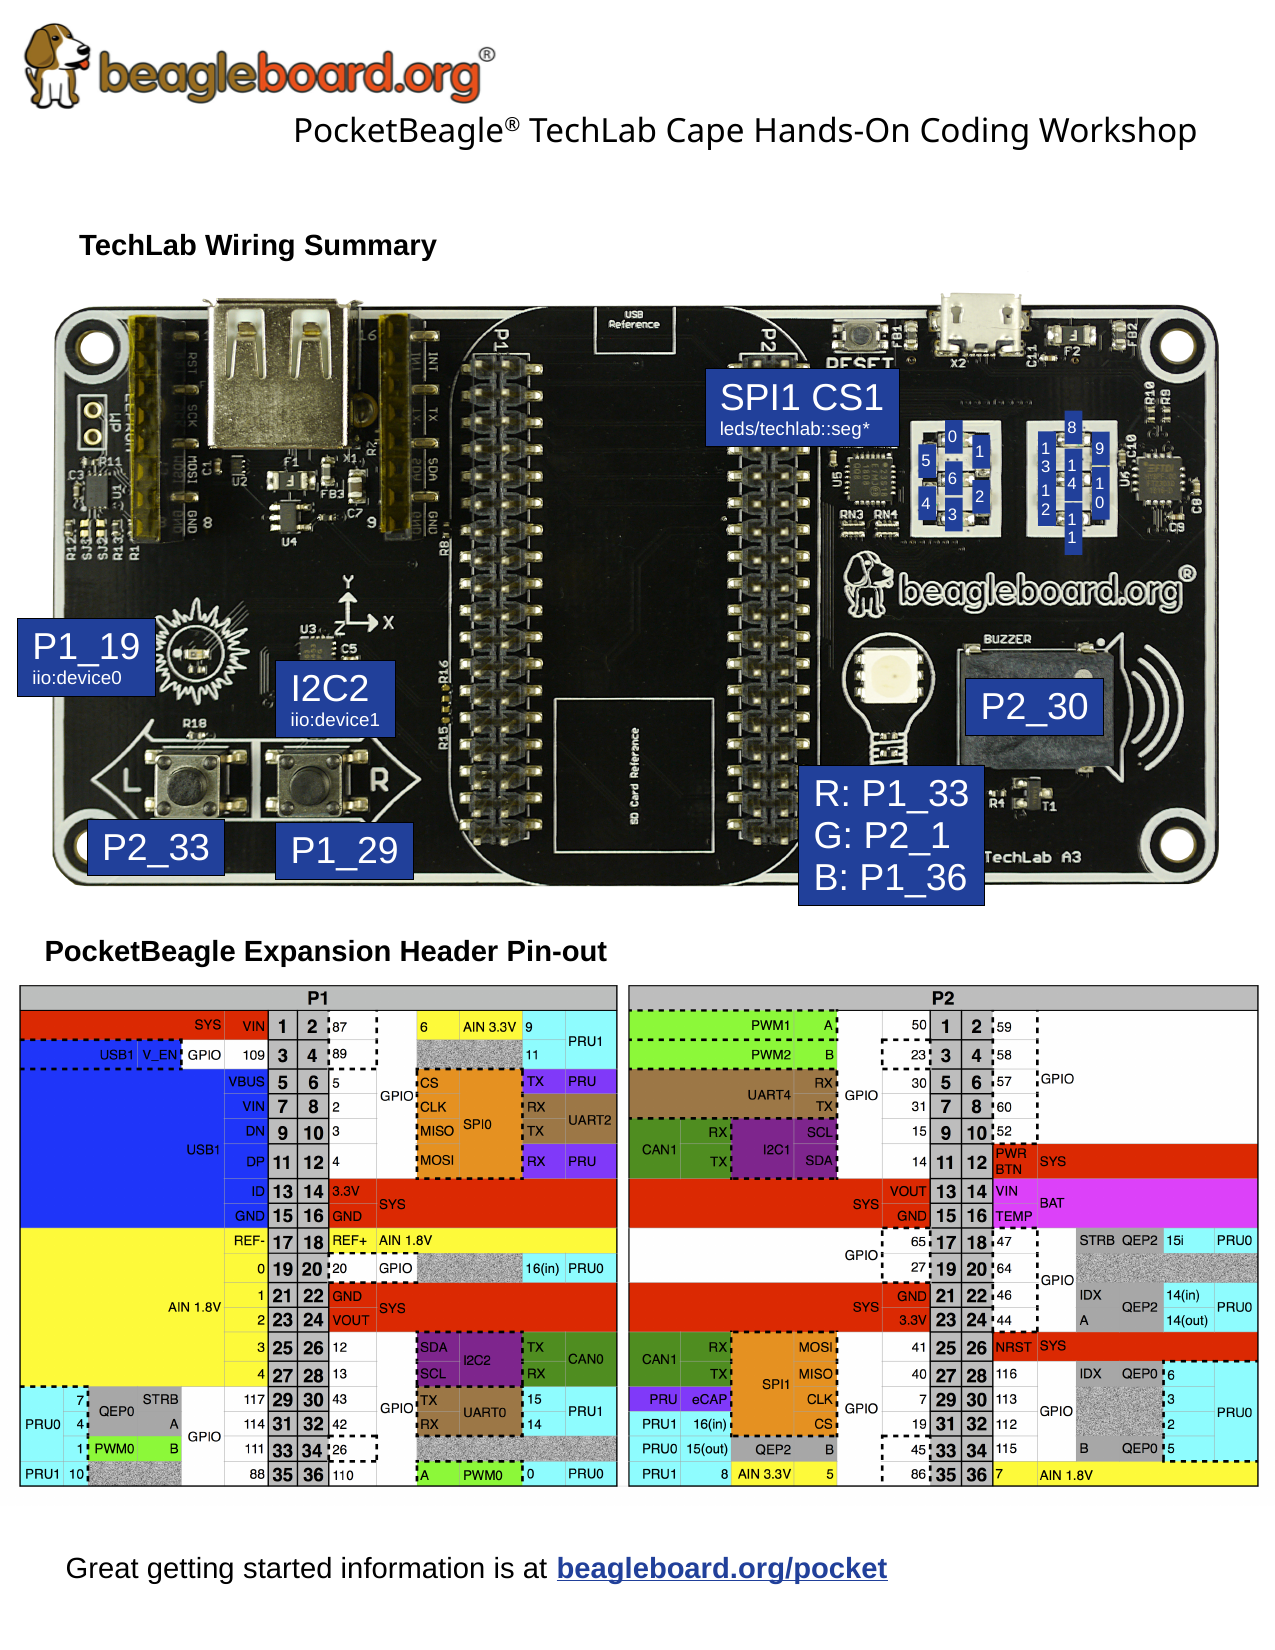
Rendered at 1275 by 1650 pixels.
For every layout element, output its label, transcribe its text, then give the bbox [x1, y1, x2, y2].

text_box I2C2 iio:device1 [275, 660, 396, 738]
text_box P1_19 iio:device0 [17, 618, 156, 697]
text_box P1_29 [275, 822, 414, 880]
text_box 2 [972, 480, 991, 514]
text_box PocketBeagle Expansion Header Pin-out [29, 924, 1207, 975]
text_box R: P1_33 G: P2_1 B: P1_36 [798, 765, 985, 906]
text_box SPI1 CS1 leds/techlab::seg* [705, 368, 900, 447]
picture [29, 267, 1243, 913]
text_box 0 [945, 420, 963, 454]
text_box TechLab Wiring Summary [64, 218, 468, 267]
text_box 6 [945, 461, 963, 496]
text_box 1 [972, 435, 991, 469]
picture [0, 980, 1275, 1506]
text_box 13 [1038, 431, 1056, 484]
text_box 3 [945, 497, 963, 532]
text_box PocketBeagle® TechLab Cape Hands-On Coding Workshop [225, 101, 1259, 157]
text_box 12 [1038, 484, 1056, 526]
text_box P2_30 [965, 678, 1104, 736]
text_box Great getting started information is at beagleboard.org/pocket [50, 1541, 1251, 1592]
text_box P2_33 [87, 819, 225, 876]
text_box 8 [1064, 410, 1083, 445]
text_box 5 [918, 444, 937, 478]
text_box 10 [1092, 467, 1110, 520]
text_box 14 [1064, 448, 1083, 501]
text_box 4 [918, 486, 937, 521]
text_box 9 [1092, 431, 1110, 466]
text_box 11 [1064, 502, 1083, 555]
picture [14, 12, 499, 112]
